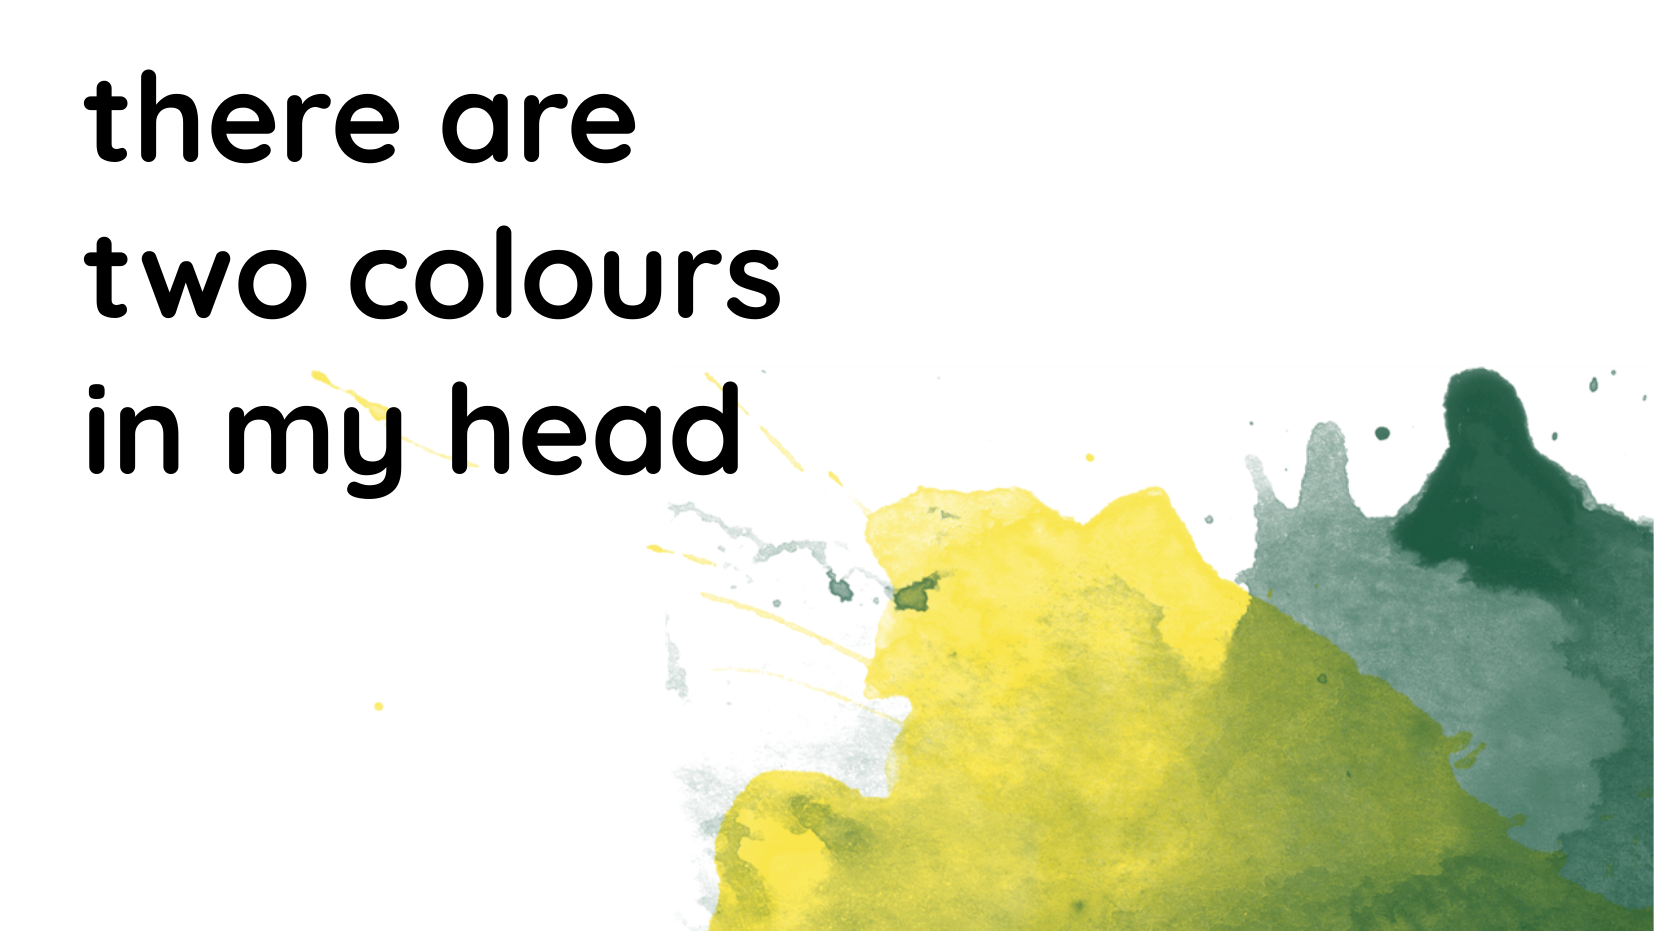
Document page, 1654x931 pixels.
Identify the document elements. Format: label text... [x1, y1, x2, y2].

picture [0, 0, 1654, 931]
title there are two colours in my head [82, 37, 1571, 603]
